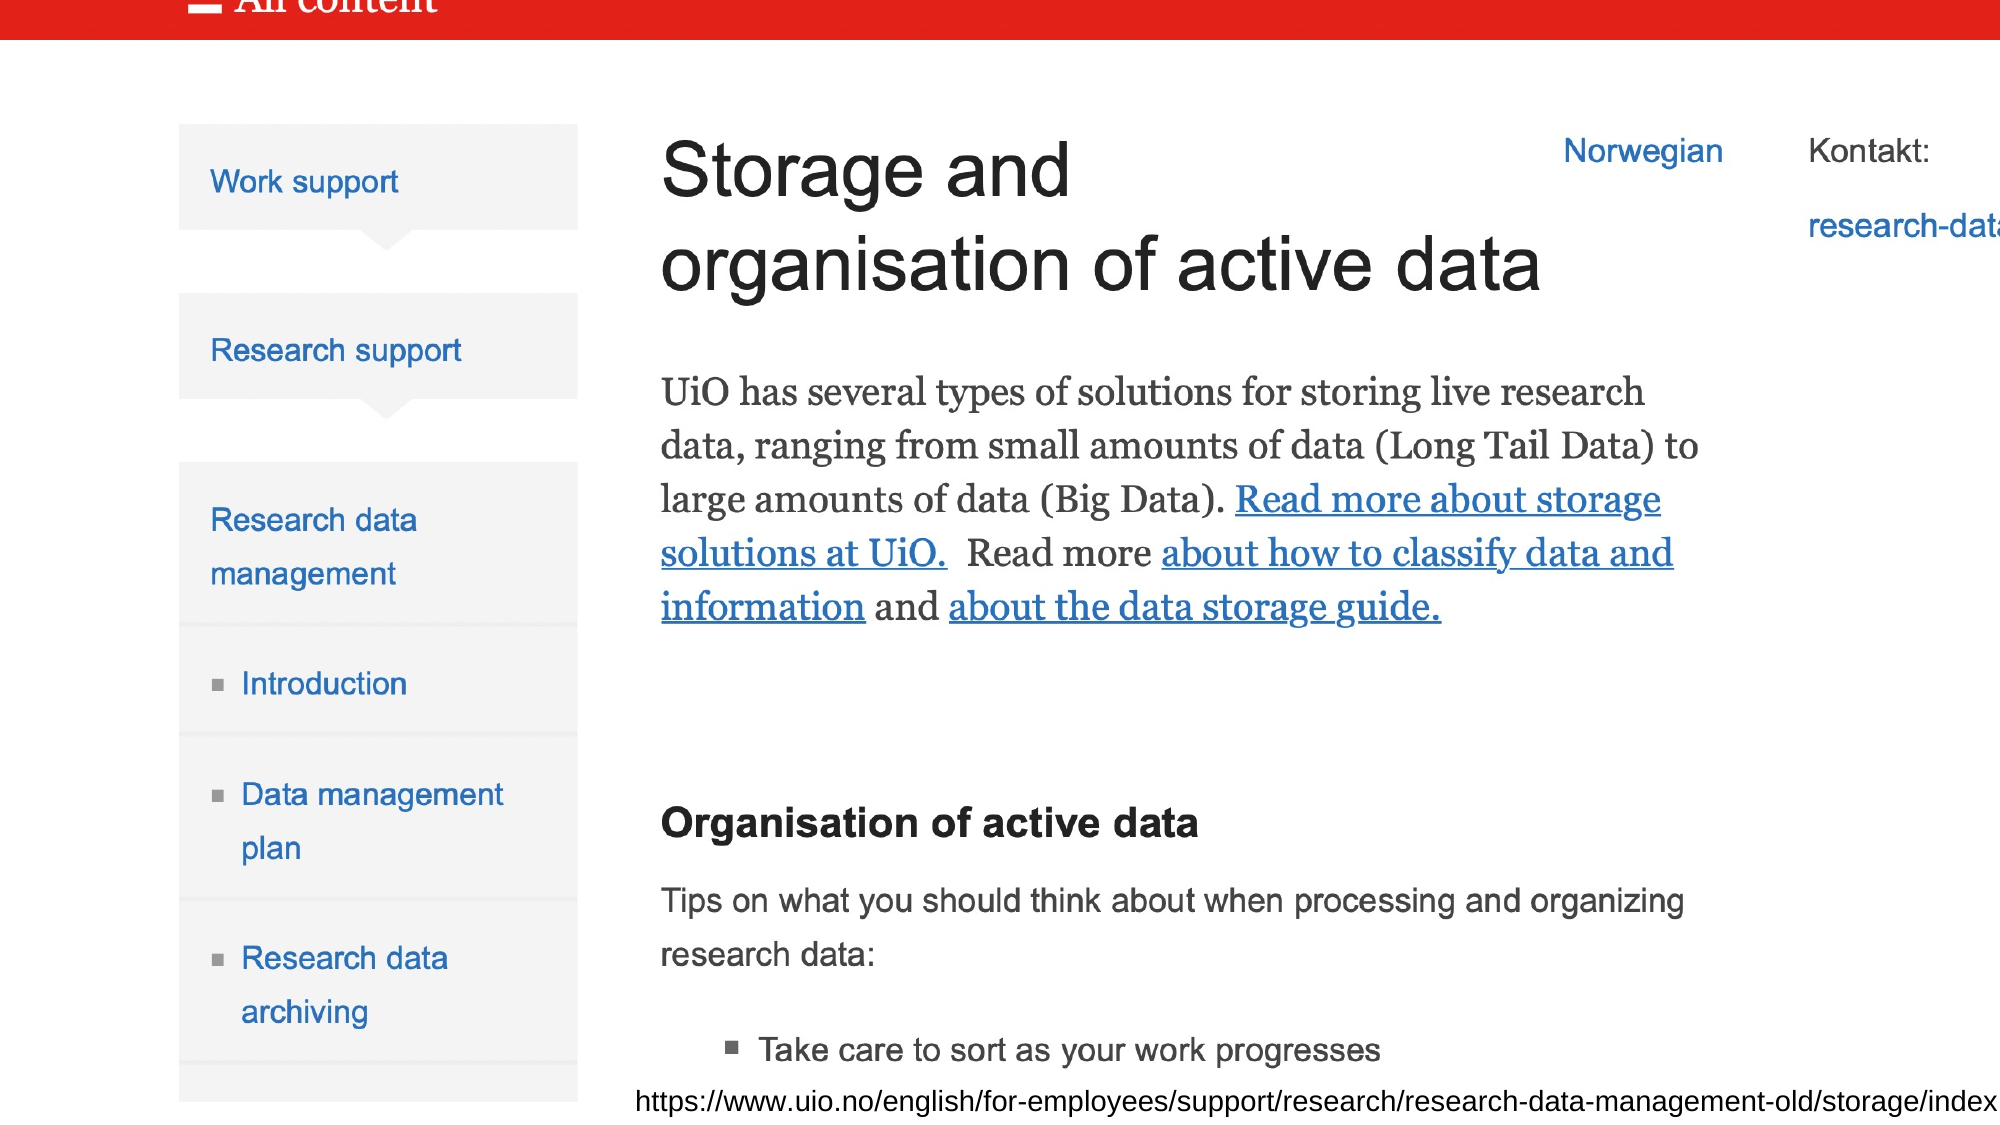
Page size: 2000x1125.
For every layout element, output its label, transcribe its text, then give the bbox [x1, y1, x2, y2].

text_box [0, 1075, 2000, 1125]
picture [0, 0, 2000, 1102]
text_box https://www.uio.no/english/for-employees/support/research/research-data-management-old/storage/index.html [635, 1084, 2000, 1118]
